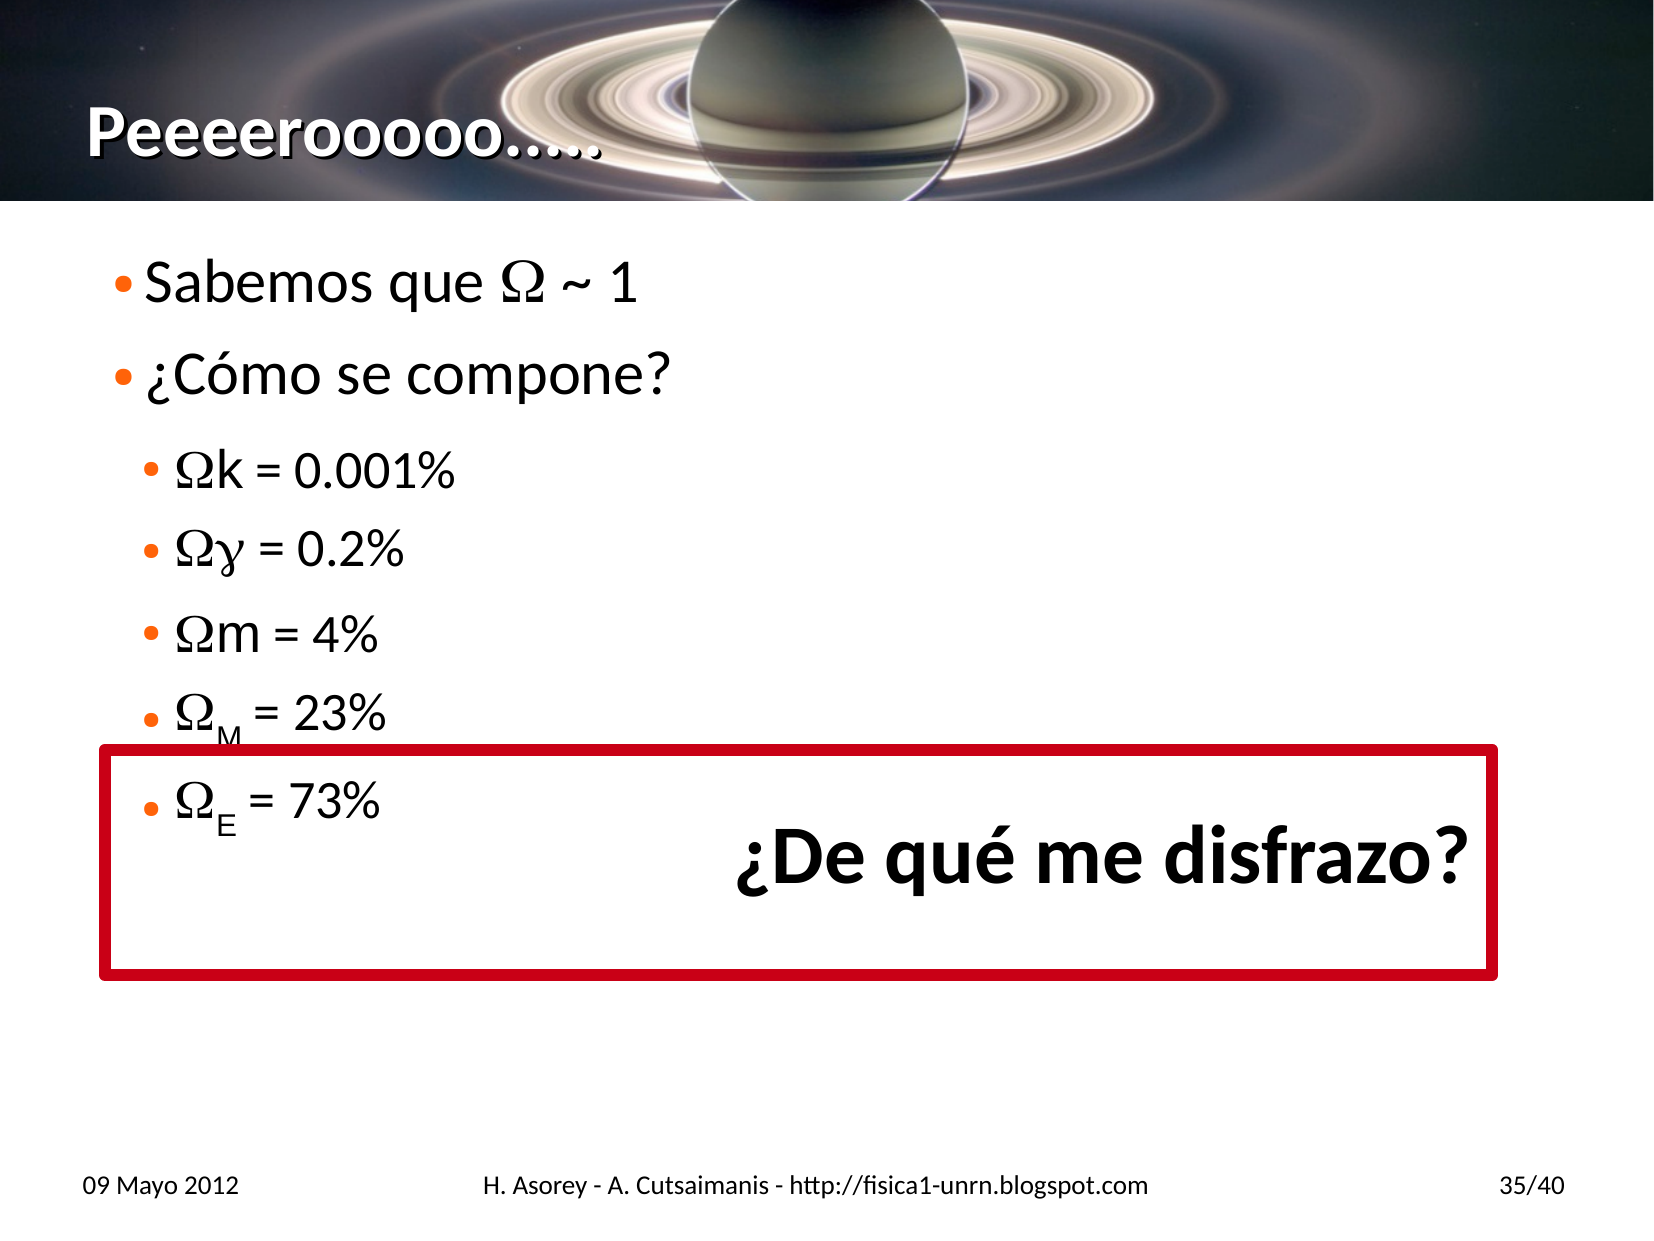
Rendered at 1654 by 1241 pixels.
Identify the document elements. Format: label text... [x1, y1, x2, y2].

title Peeeerooooo..... [86, 49, 1576, 226]
list Sabemos que W ~ 1 ¿Cómo se compone? Wk = 0.001% Wg = 0.2% Wm = 4% WM = 23% WE = 73% [82, 255, 1571, 975]
picture [0, 0, 1654, 201]
text_box ¿De qué me disfrazo? [104, 750, 1493, 976]
